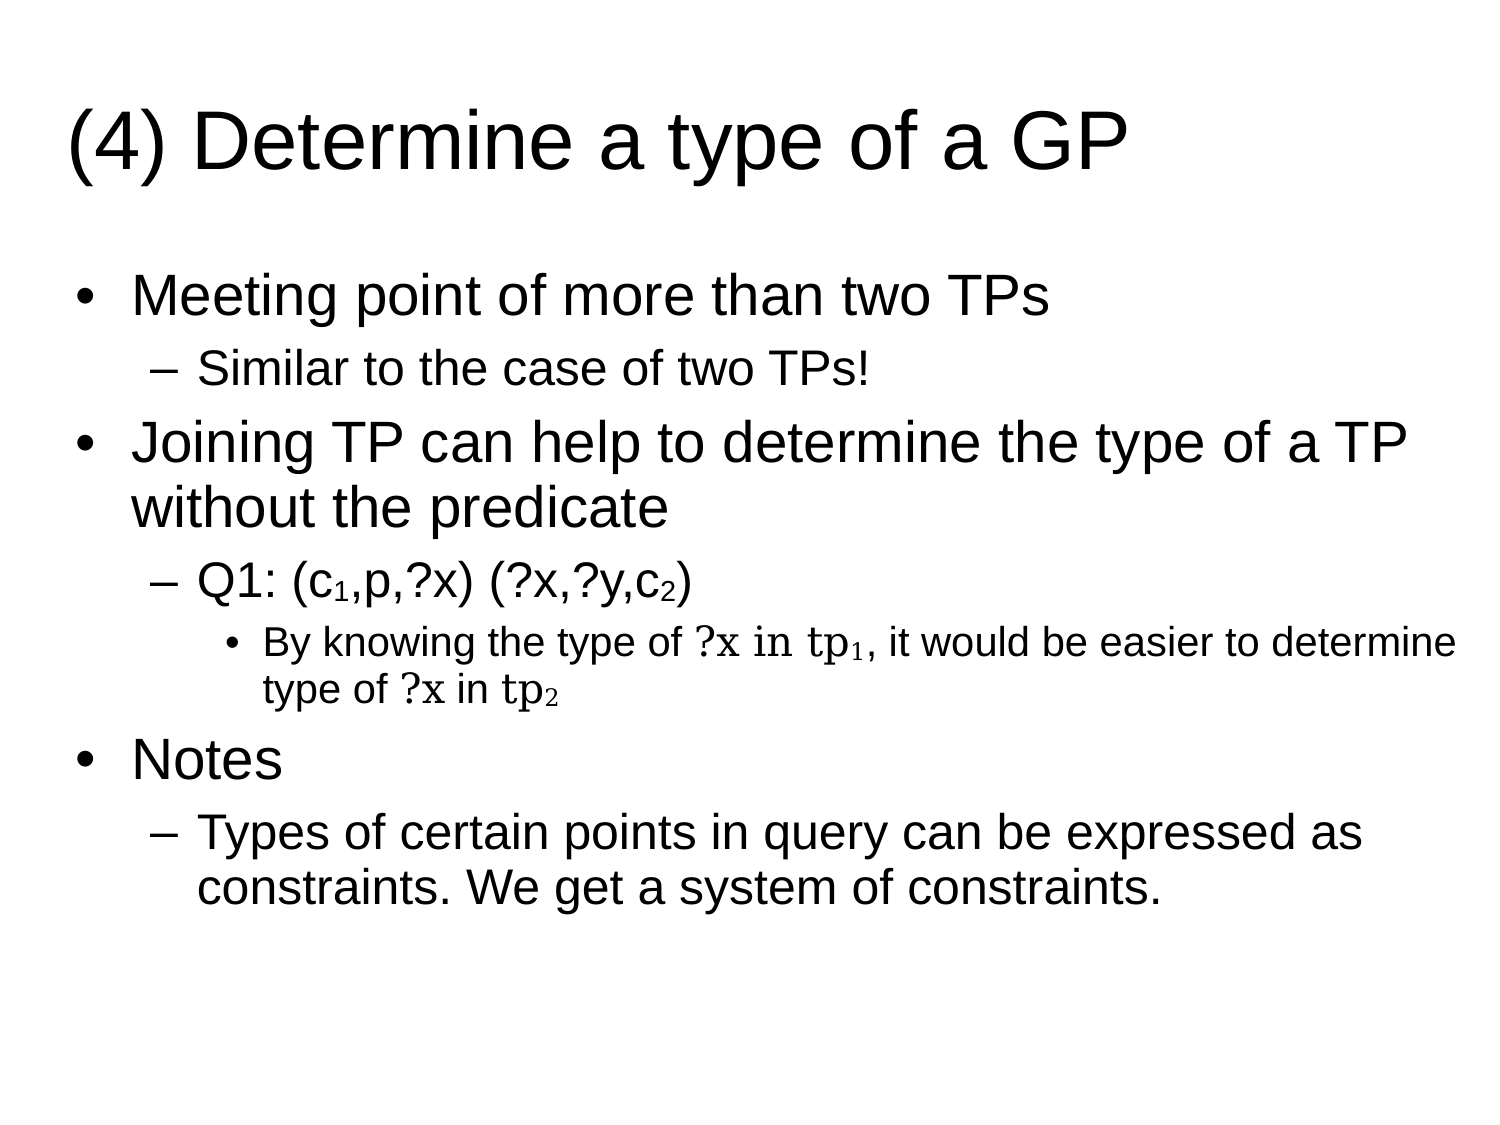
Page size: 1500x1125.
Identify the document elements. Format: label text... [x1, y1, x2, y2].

title (4) Determine a type of a GP [66, 47, 1417, 235]
list Meeting point of more than two TPs Similar to the case of two TPs! Joining TP can help to determine the type of a TP without the predicate Q1: (c1,p,?x) (?x,?y,c2) By knowing the type of ?x in tp1, it would be easier to determine type of ?x in tp2 Notes Types of certain points in query can be expressed as constraints. We get a system of constraints. [75, 262, 1477, 1011]
